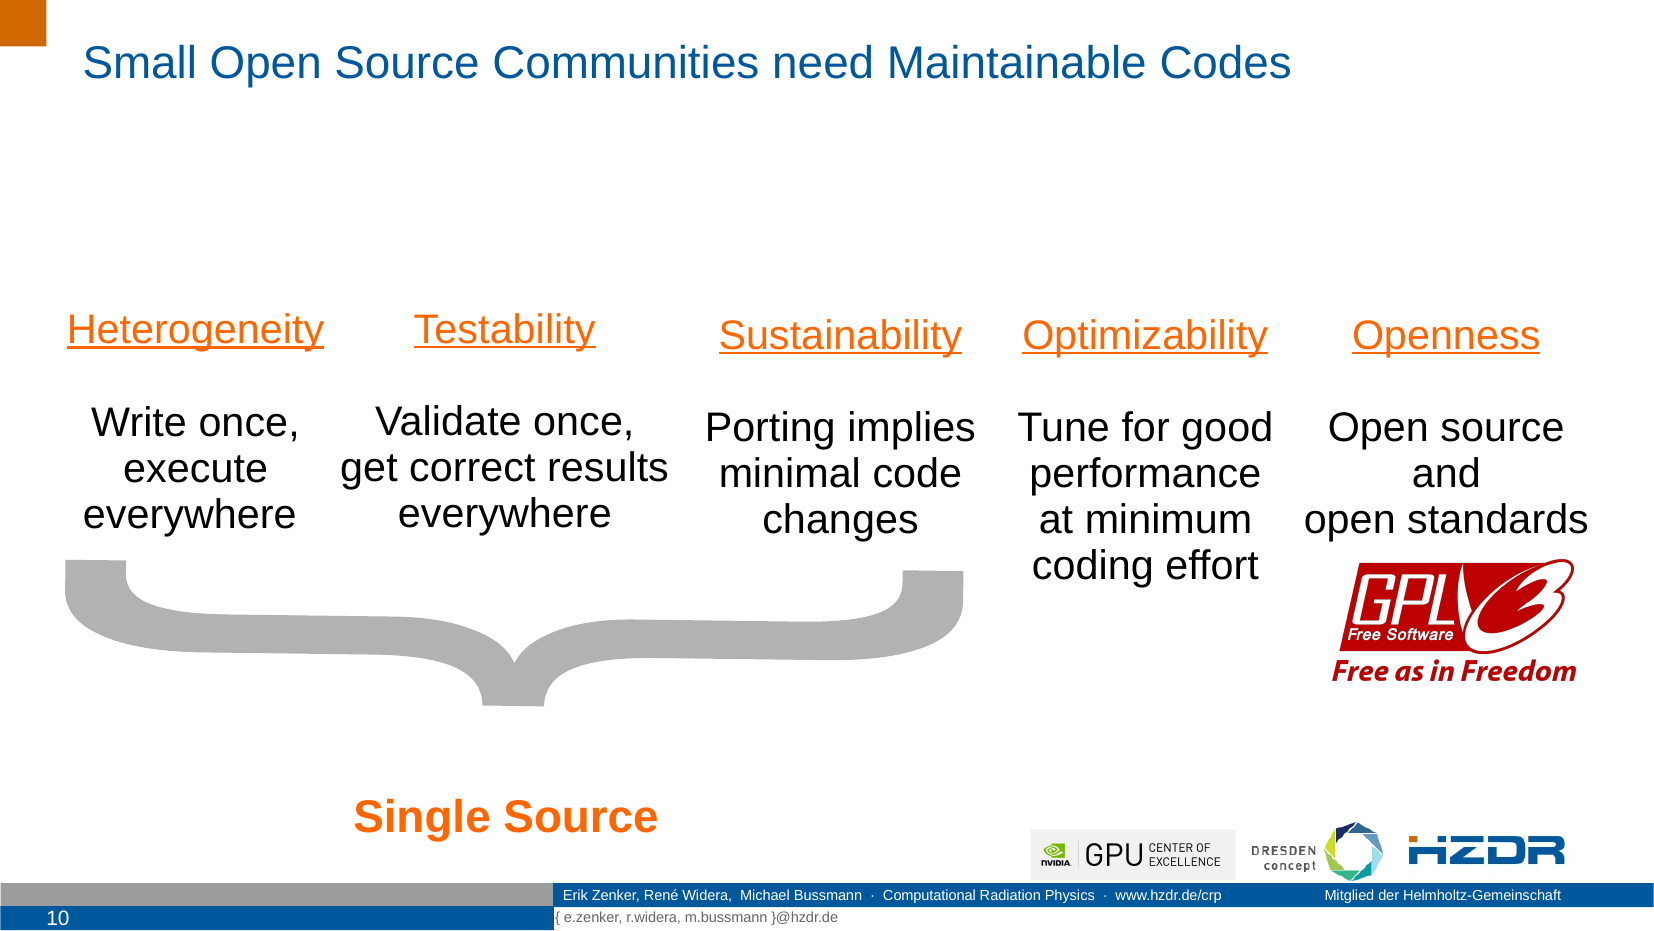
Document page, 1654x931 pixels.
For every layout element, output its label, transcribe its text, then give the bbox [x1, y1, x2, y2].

text_box [65, 559, 964, 707]
text_box Sustainability Porting implies minimal code changes [690, 304, 1002, 599]
title Small Open Source Communities need Maintainable Codes [82, 37, 1571, 105]
picture [1332, 559, 1576, 681]
picture [1017, 815, 1249, 894]
text_box Optimizability Tune for good performance at minimum coding effort [1002, 304, 1289, 692]
picture [1386, 819, 1582, 881]
picture [1252, 822, 1383, 881]
text_box Testability Validate once, get correct results everywhere [325, 299, 687, 547]
text_box Single Source [338, 732, 717, 819]
text_box Openness Open source and open standards [1288, 304, 1641, 646]
text_box Heterogeneity Write once, execute everywhere [52, 299, 352, 548]
